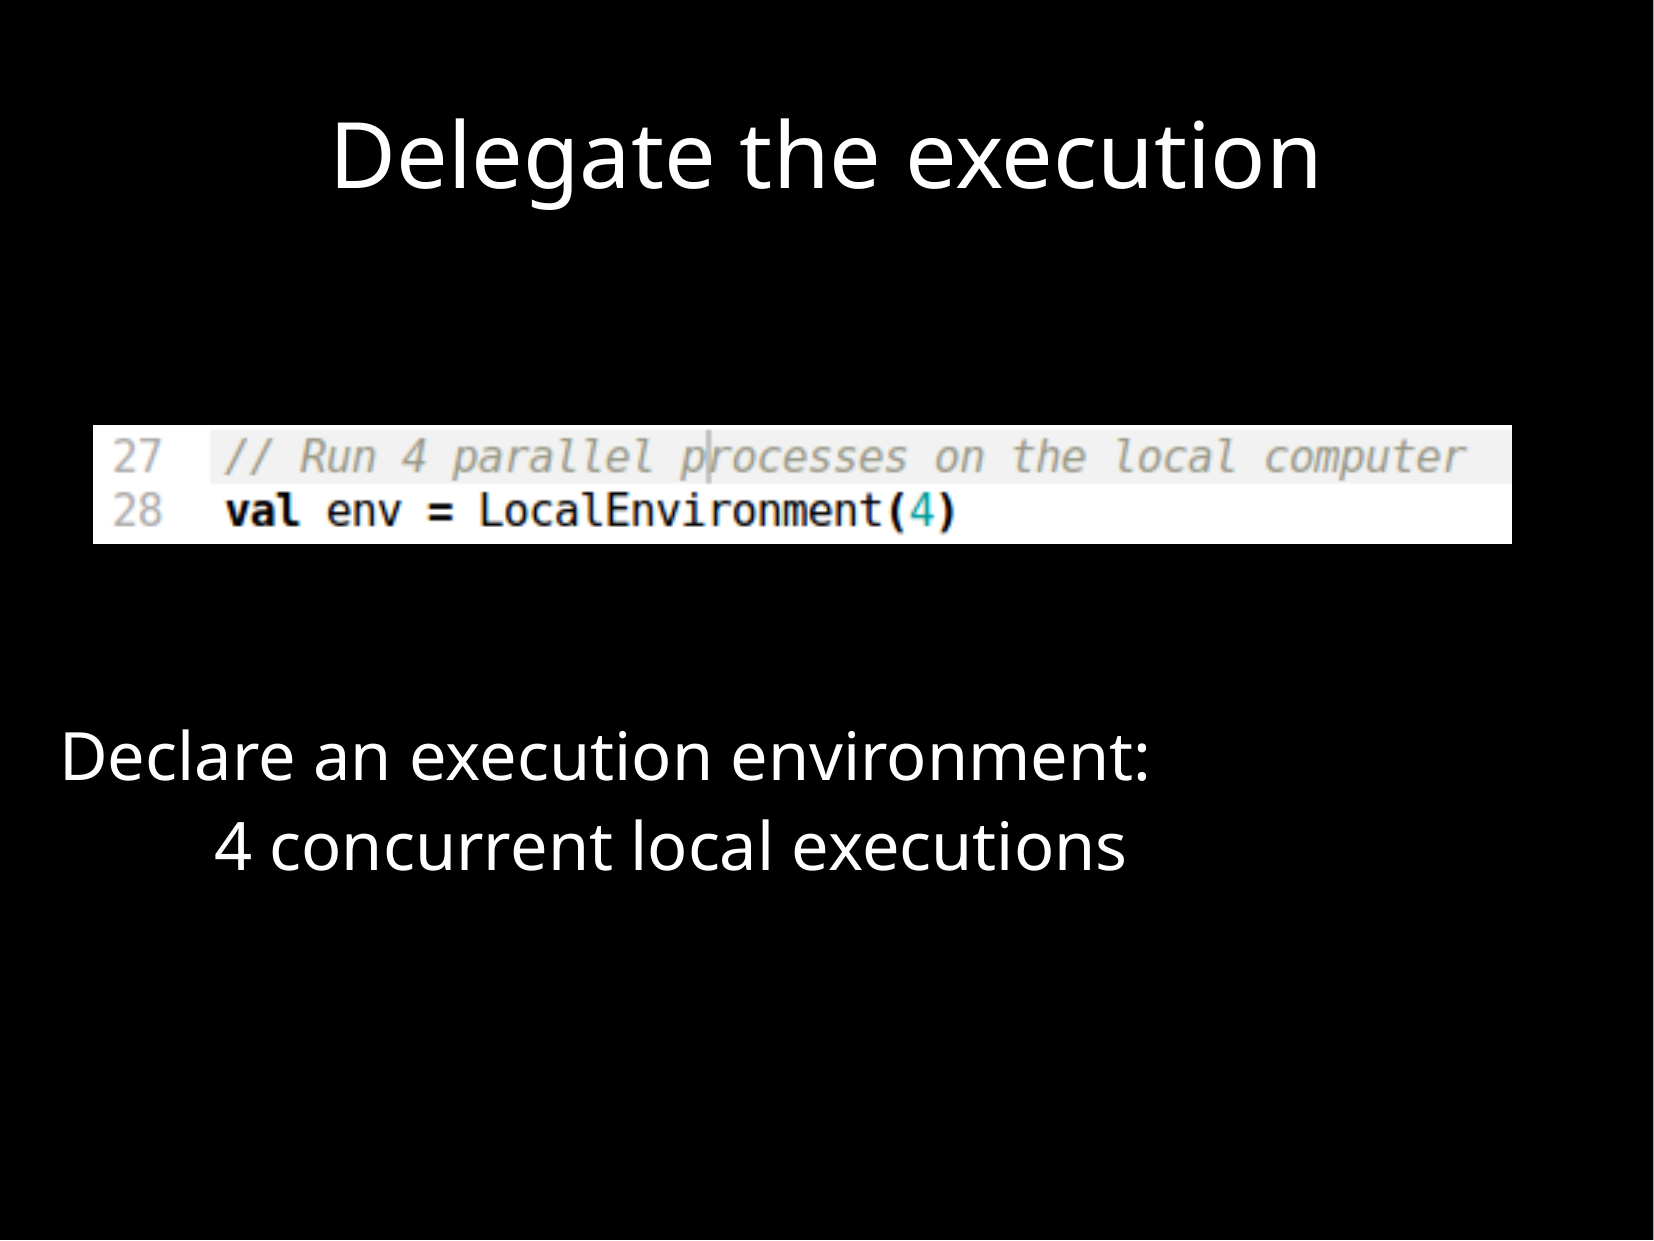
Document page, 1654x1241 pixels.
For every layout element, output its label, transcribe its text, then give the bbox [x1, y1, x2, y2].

picture [93, 425, 1512, 544]
title Delegate the execution [82, 49, 1571, 257]
list Declare an execution environment: 4 concurrent local executions [59, 708, 1548, 981]
